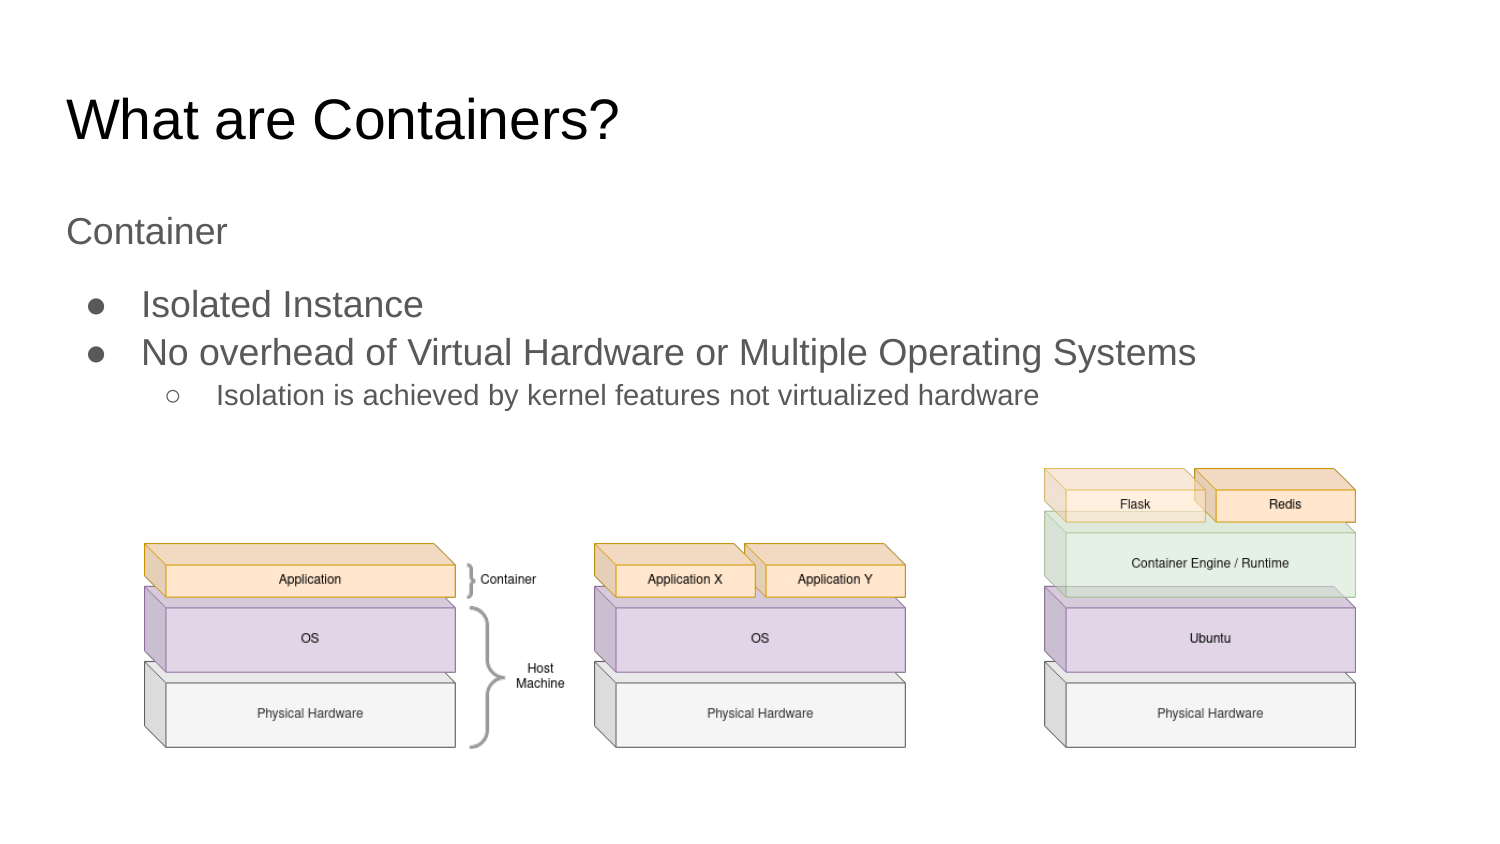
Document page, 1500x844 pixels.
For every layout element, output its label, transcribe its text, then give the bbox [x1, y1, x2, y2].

title What are Containers? [51, 72, 1449, 167]
picture [144, 468, 1356, 750]
list Container Isolated Instance No overhead of Virtual Hardware or Multiple Operating Systems Isolation is achieved by kernel features not virtualized hardware [51, 189, 1449, 750]
